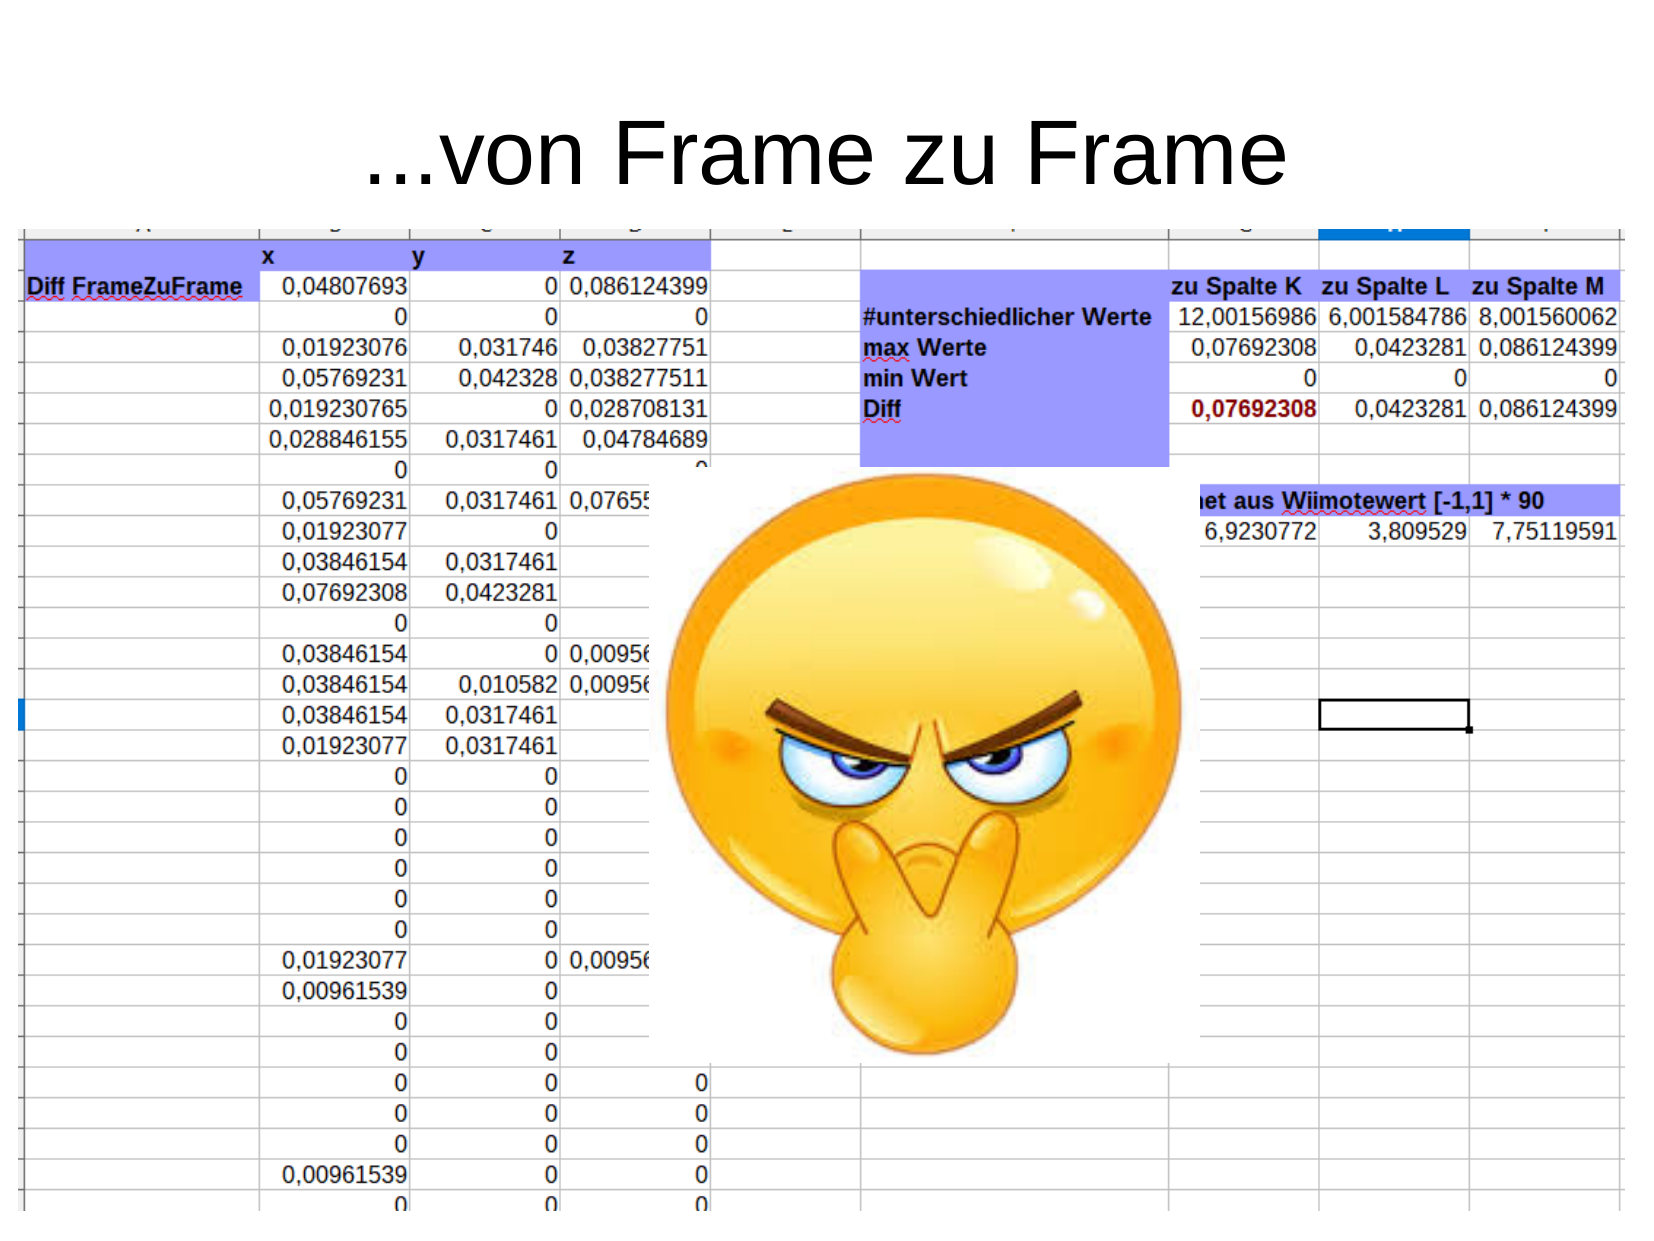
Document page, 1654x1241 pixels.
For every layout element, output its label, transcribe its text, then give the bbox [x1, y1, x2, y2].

title ...von Frame zu Frame [82, 49, 1571, 229]
picture [18, 229, 1625, 1211]
